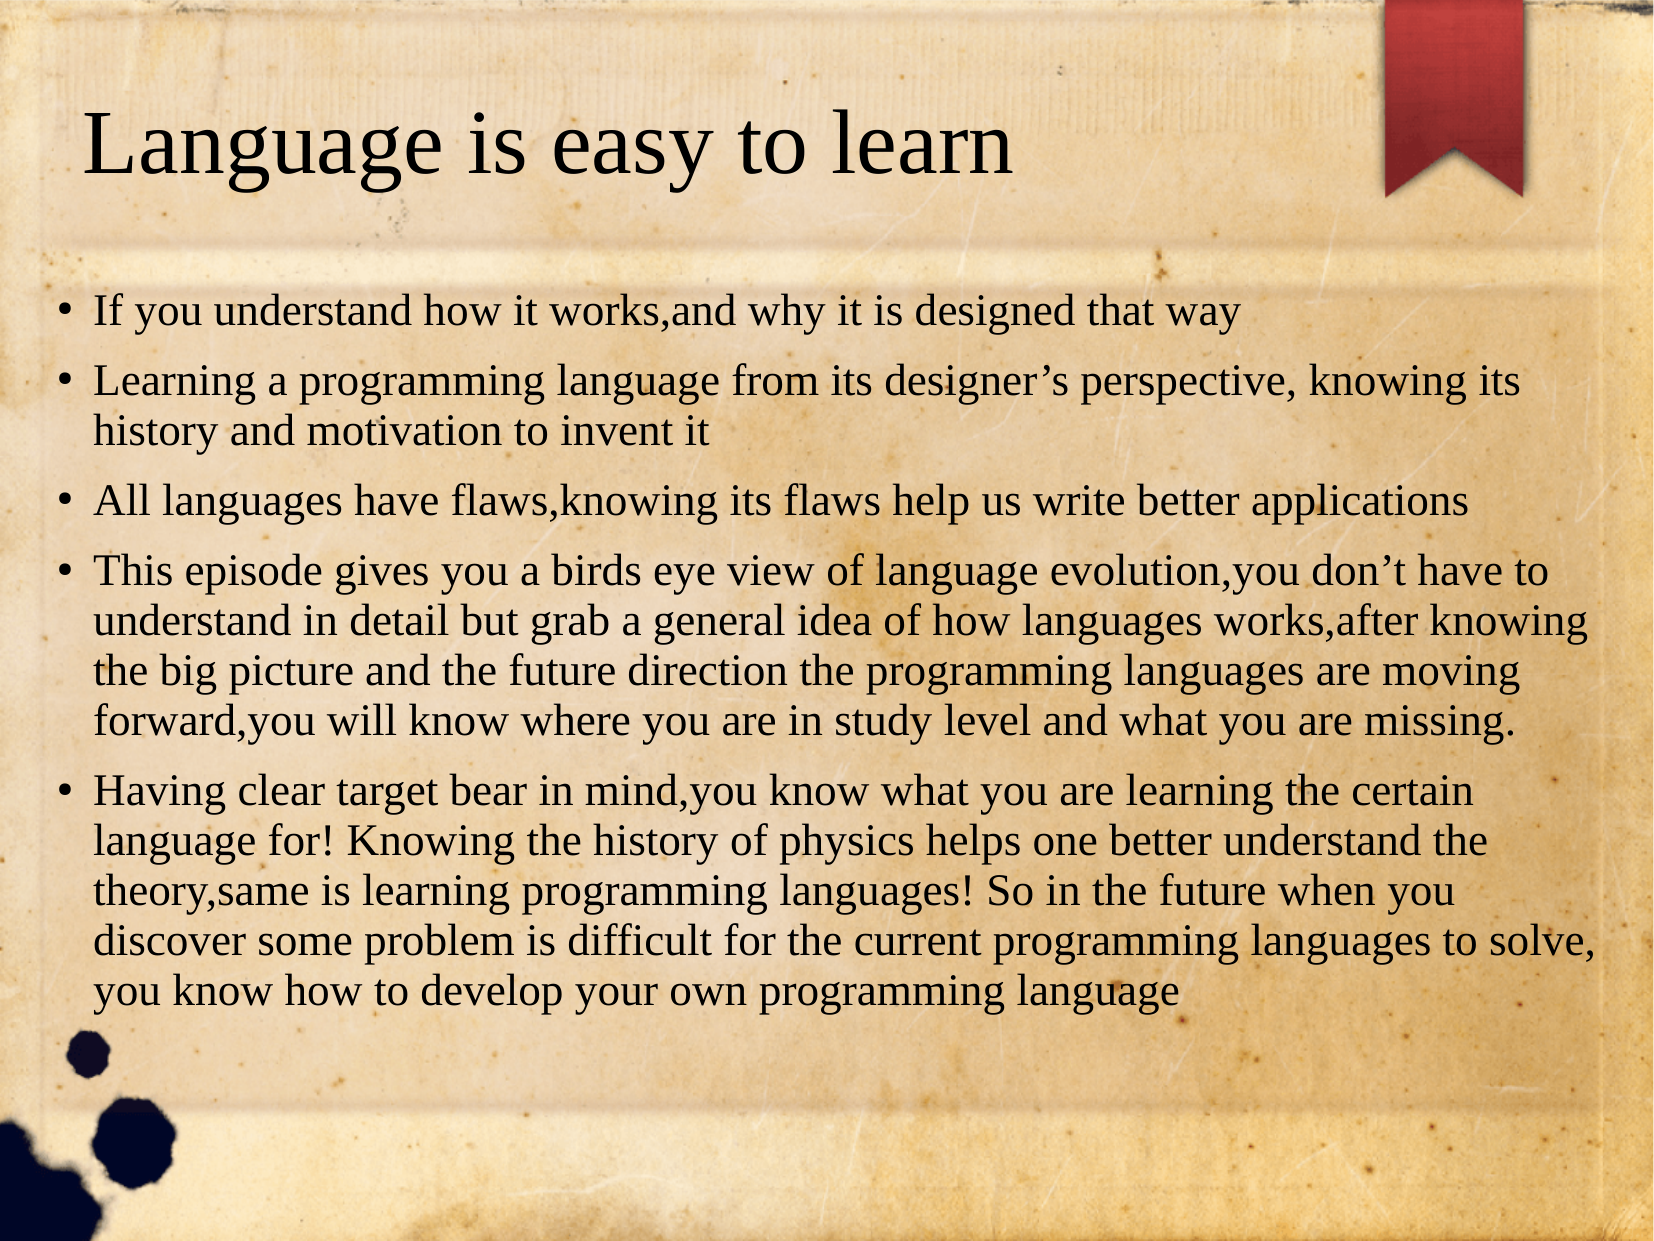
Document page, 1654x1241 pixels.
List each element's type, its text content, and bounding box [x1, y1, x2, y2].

title Language is easy to learn [82, 49, 1347, 237]
picture [0, 0, 1654, 1241]
list If you understand how it works,and why it is designed that way Learning a programming language from its designer’s perspective, knowing its history and motivation to invent it All languages have flaws,knowing its flaws help us write better applications This episode gives you a birds eye view of language evolution,you don’t have to understand in detail but grab a general idea of how languages works,after knowing the big picture and the future direction the programming languages are moving forward,you will know where you are in study level and what you are missing. Having clear target bear in mind,you know what you are learning the certain language for! Knowing the history of physics helps one better understand the theory,same is learning programming languages! So in the future when you discover some problem is difficult for the current programming languages to solve, you know how to develop your own programming language [45, 285, 1606, 1036]
